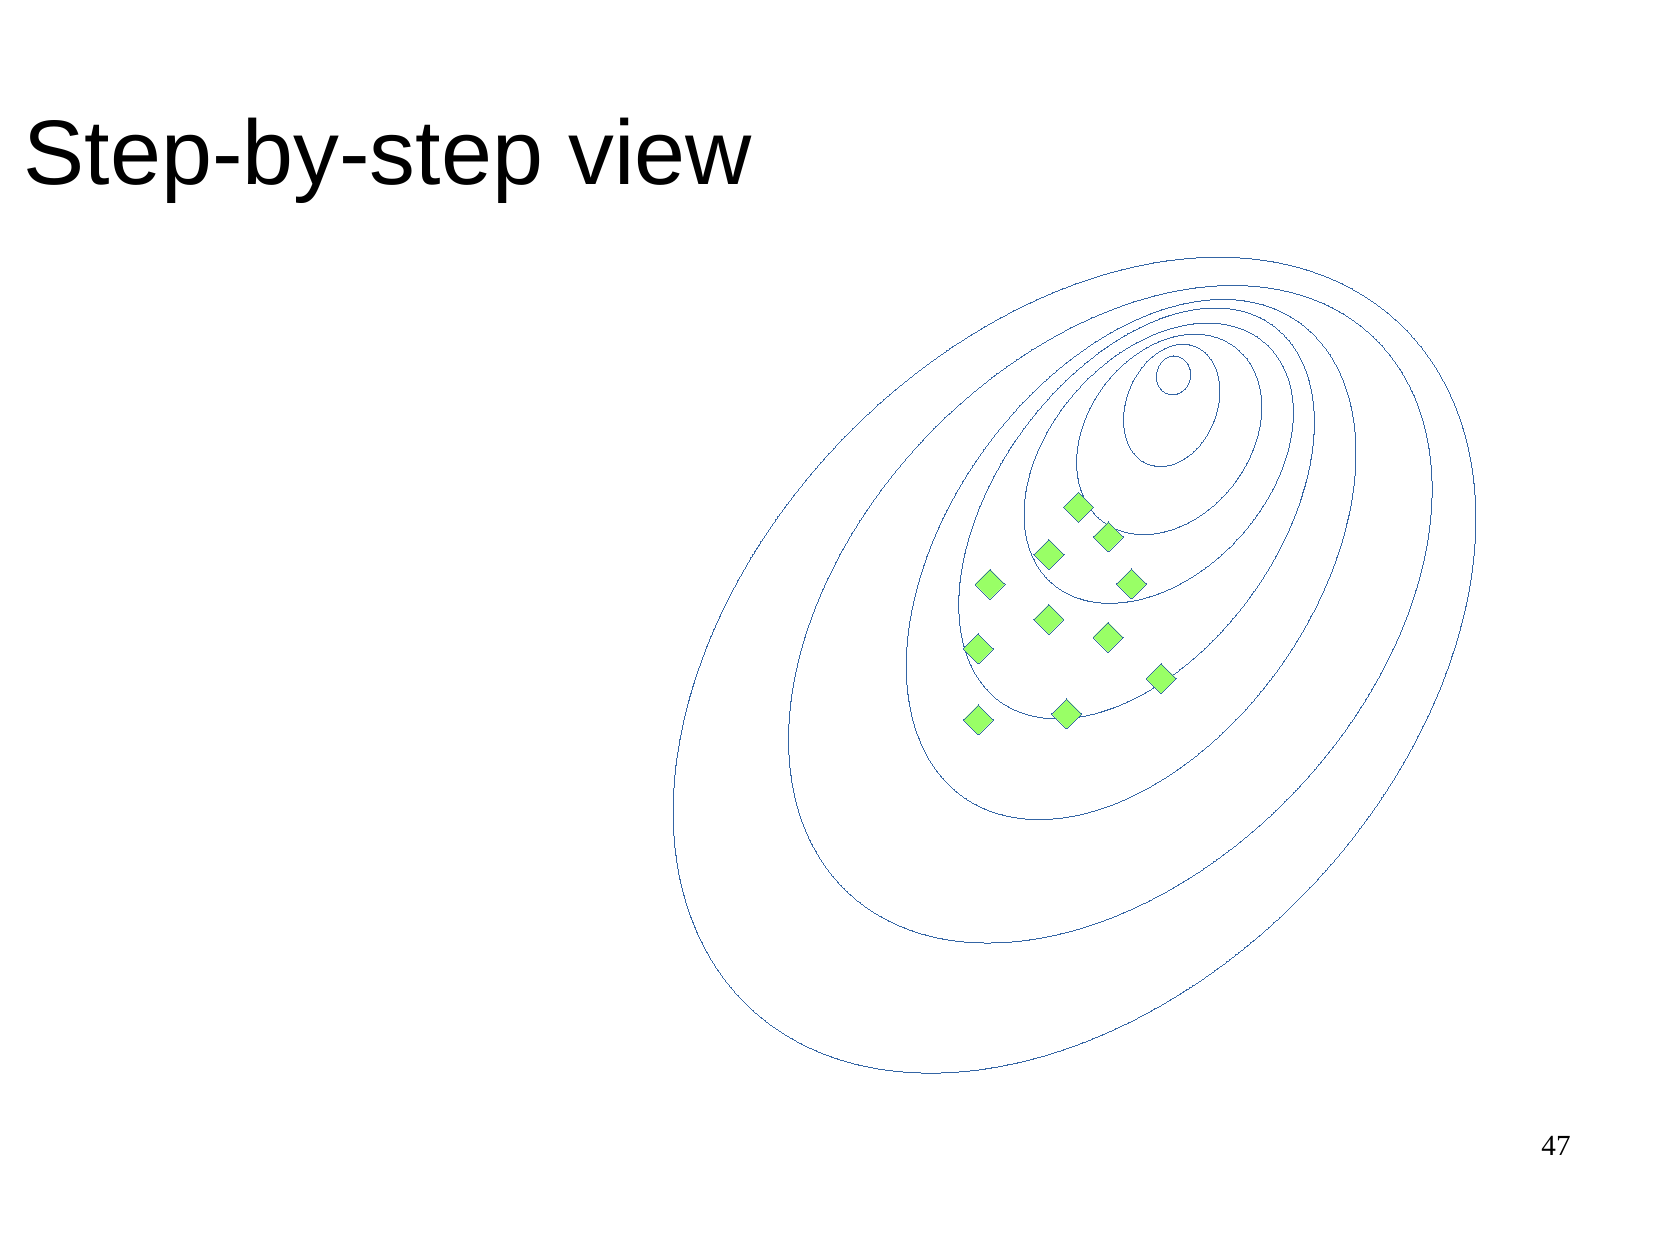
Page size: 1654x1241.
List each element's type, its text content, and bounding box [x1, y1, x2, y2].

text_box [673, 257, 1476, 1074]
title Step-by-step view [23, 49, 1512, 257]
